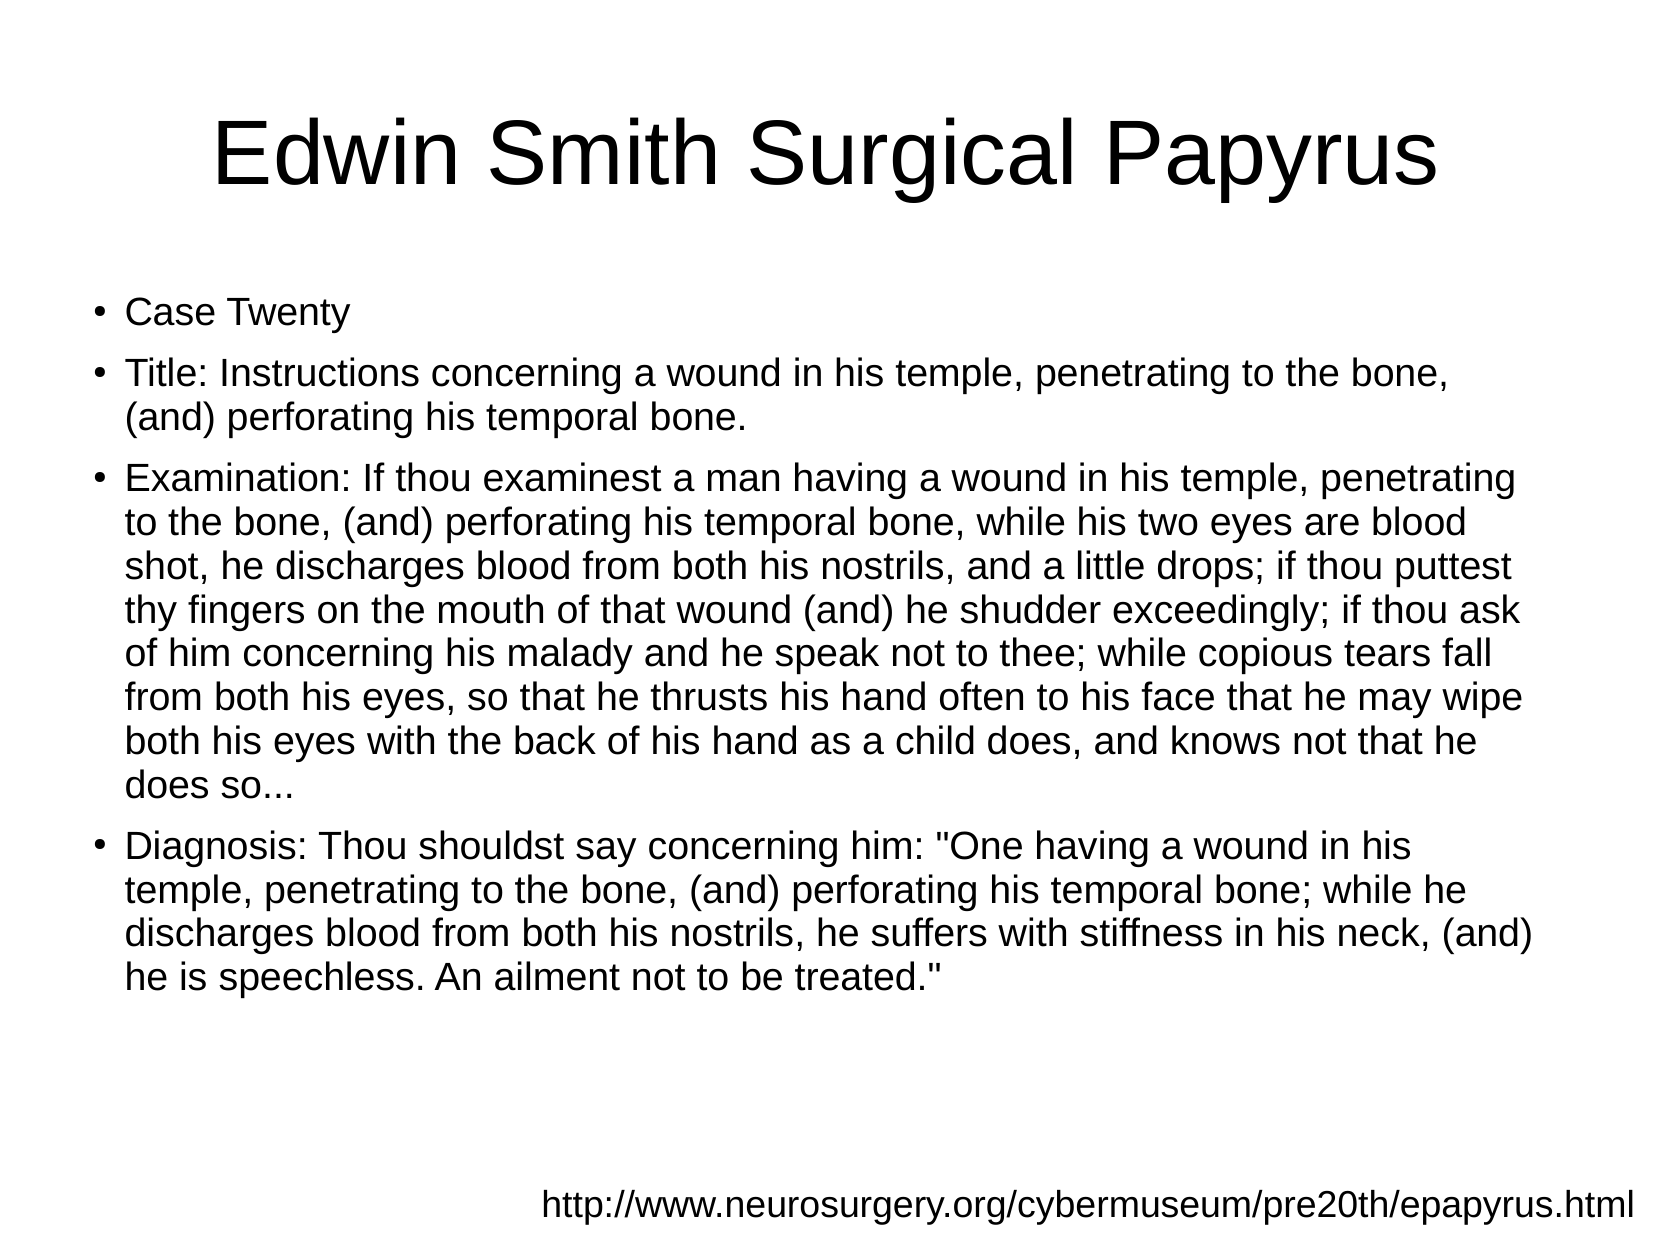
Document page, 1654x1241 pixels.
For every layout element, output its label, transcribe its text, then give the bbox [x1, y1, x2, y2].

title Edwin Smith Surgical Papyrus [82, 49, 1571, 257]
list Case Twenty Title: Instructions concerning a wound in his temple, penetrating to the bone, (and) perforating his temporal bone. Examination: If thou examinest a man having a wound in his temple, penetrating to the bone, (and) perforating his temporal bone, while his two eyes are blood shot, he discharges blood from both his nostrils, and a little drops; if thou puttest thy fingers on the mouth of that wound (and) he shudder exceedingly; if thou ask of him concerning his malady and he speak not to thee; while copious tears fall from both his eyes, so that he thrusts his hand often to his face that he may wipe both his eyes with the back of his hand as a child does, and knows not that he does so... Diagnosis: Thou shouldst say concerning him: "One having a wound in his temple, penetrating to the bone, (and) perforating his temporal bone; while he discharges blood from both his nostrils, he suffers with stiffness in his neck, (and) he is speechless. An ailment not to be treated." [82, 290, 1538, 1010]
text_box http://www.neurosurgery.org/cybermuseum/pre20th/epapyrus.html [526, 1176, 1650, 1234]
